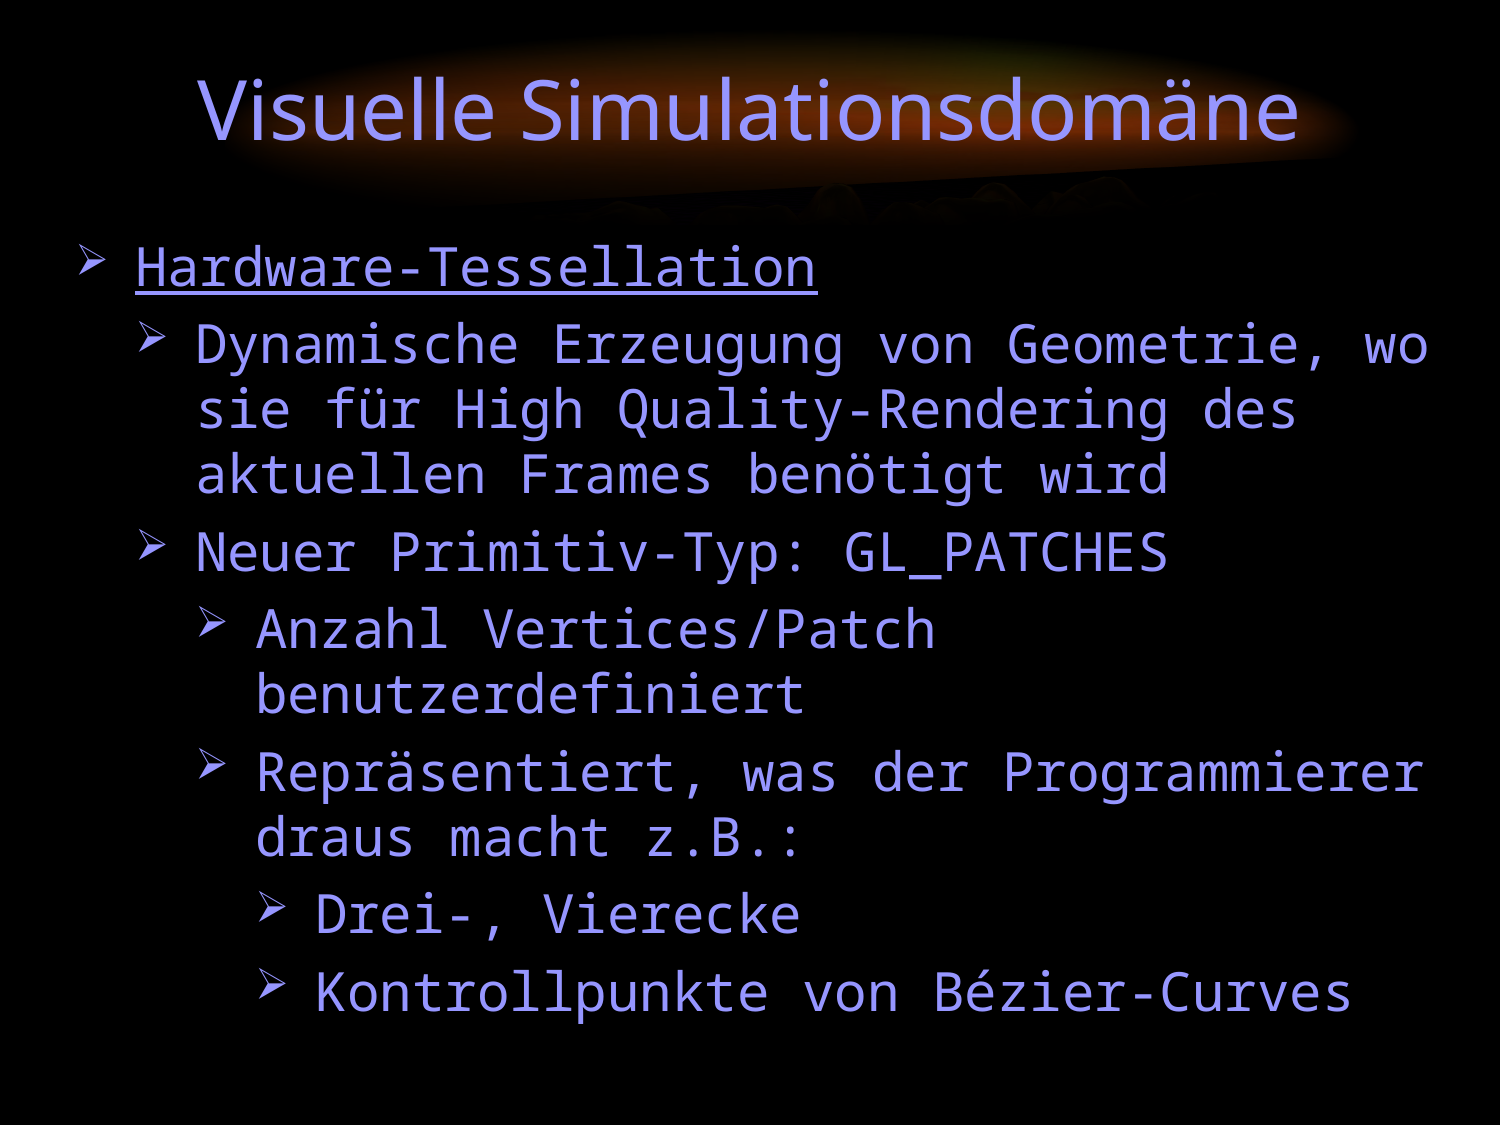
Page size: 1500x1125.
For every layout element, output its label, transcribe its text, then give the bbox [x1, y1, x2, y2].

text_box Hardware-Tessellation Dynamische Erzeugung von Geometrie, wo sie für High Quality-Rendering des aktuellen Frames benötigt wird Neuer Primitiv-Typ: GL_PATCHES Anzahl Vertices/Patch benutzerdefiniert Repräsentiert, was der Programmierer draus macht z.B.: Drei-, Vierecke Kontrollpunkte von Bézier-Curves [0, 224, 1471, 1088]
text_box Visuelle Simulationsdomäne [75, 0, 1426, 216]
text_box [112, 0, 1463, 224]
